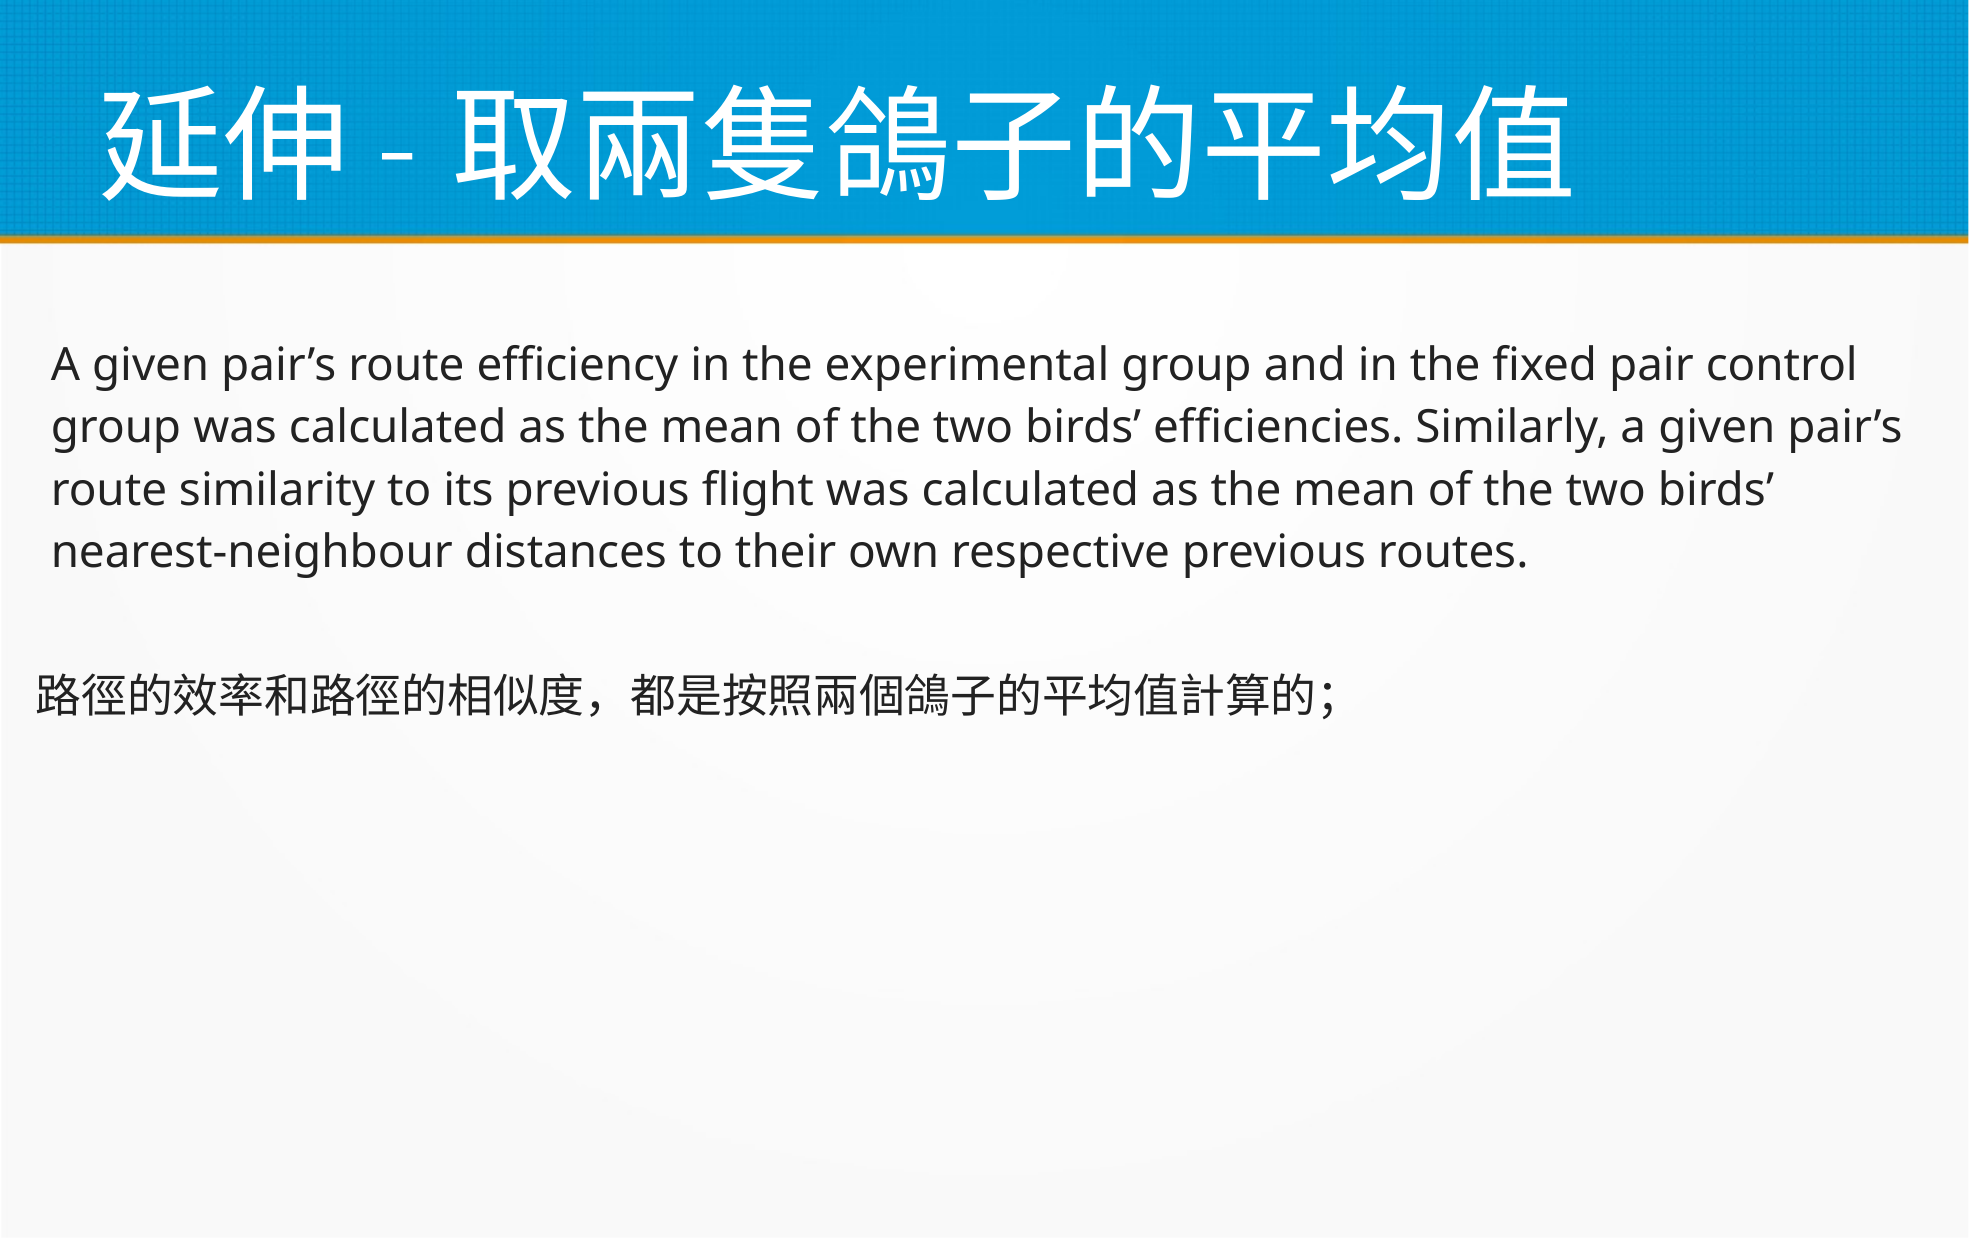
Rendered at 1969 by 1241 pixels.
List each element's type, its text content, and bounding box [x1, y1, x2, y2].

text_box A given pair’s route efficiency in the experimental group and in the fixed pair control group was calculated as the mean of the two birds’ efficiencies. Similarly, a given pair’s route similarity to its previous flight was calculated as the mean of the two birds’ nearest-neighbour distances to their own respective previous routes. [45, 252, 1936, 661]
title 延伸-取兩隻鴿子的平均值 [98, 19, 1870, 227]
picture [0, 233, 1969, 1241]
text_box 路徑的效率和路徑的相似度，都是按照兩個鴿子的平均值計算的； [30, 645, 1921, 811]
